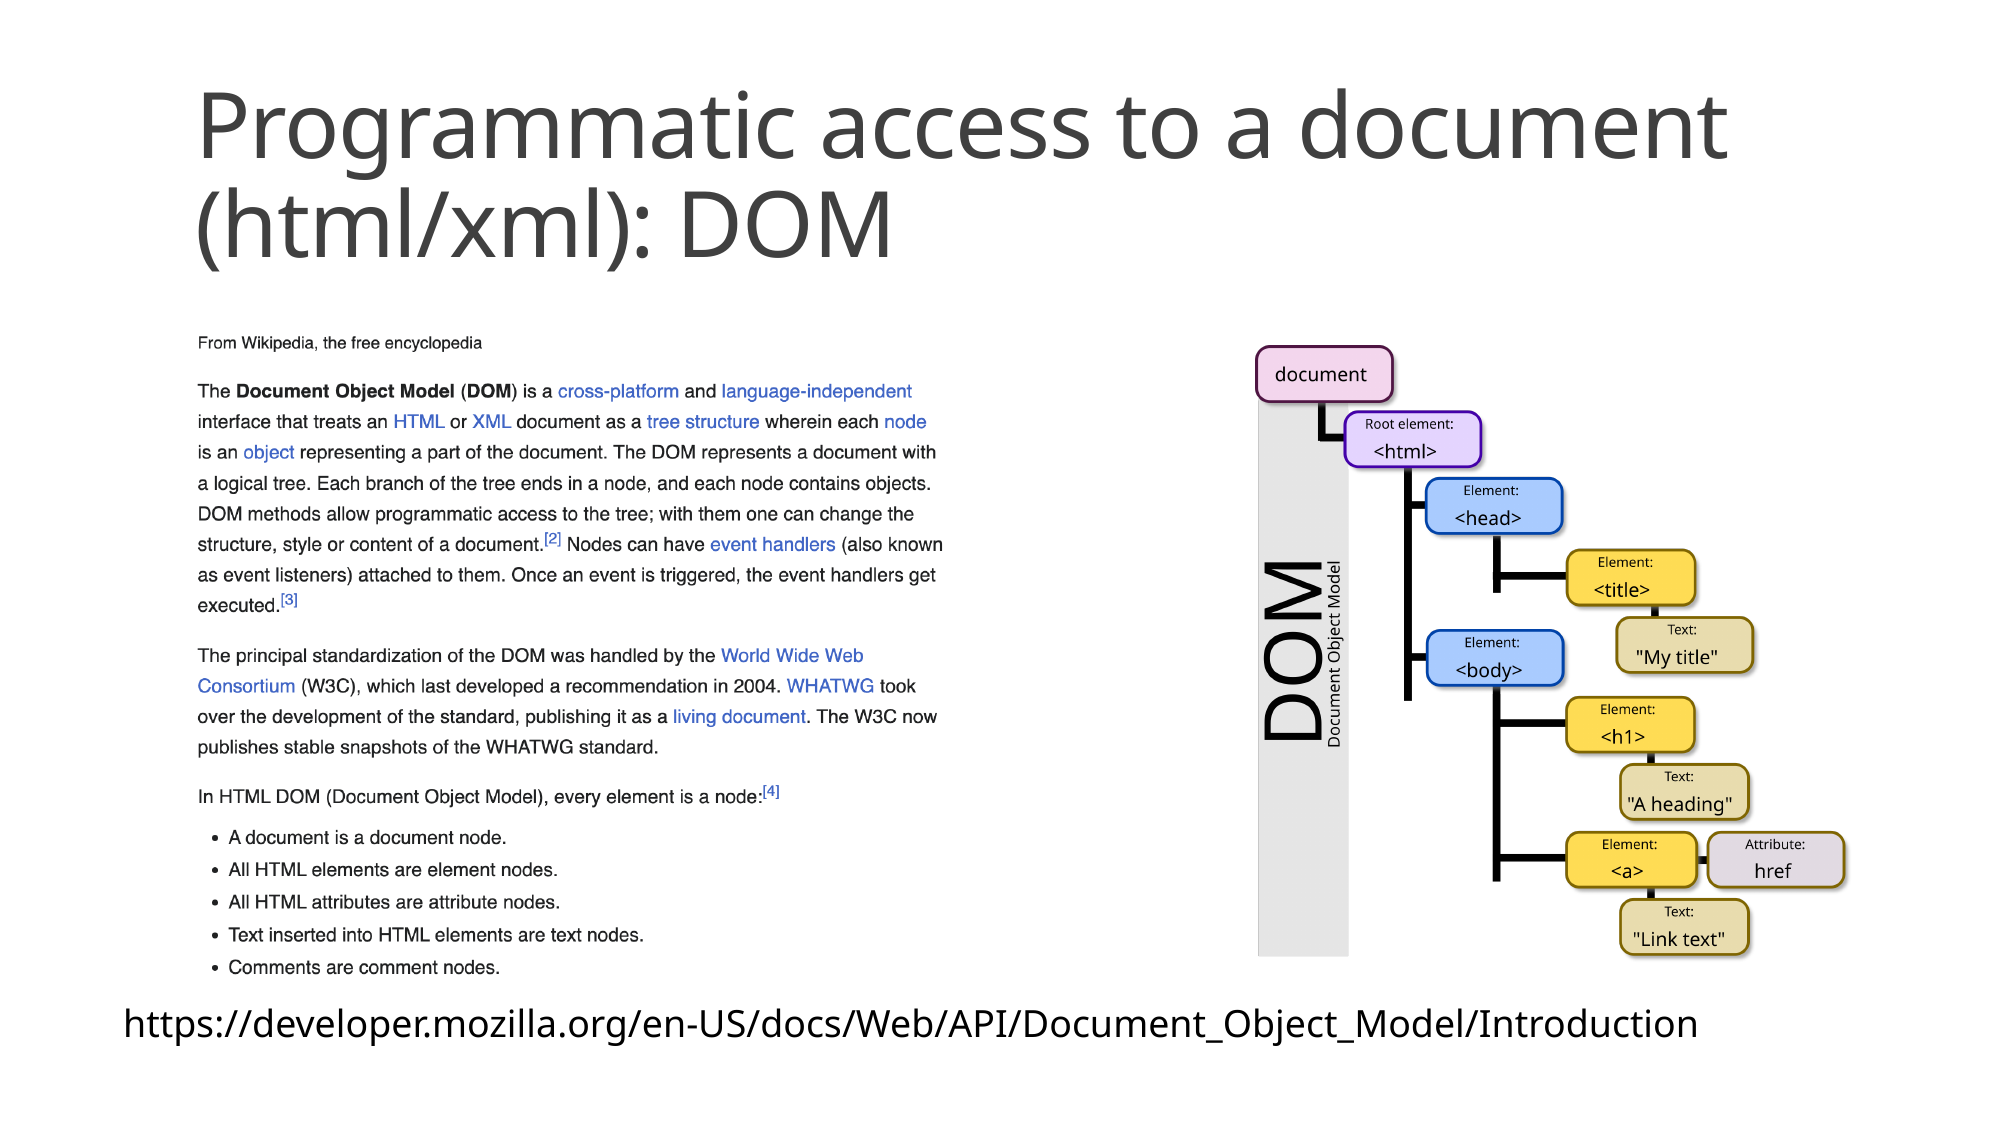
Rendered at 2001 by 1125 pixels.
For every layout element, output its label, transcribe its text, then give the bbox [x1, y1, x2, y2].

title Programmatic access to a document (html/xml): DOM [180, 47, 1831, 286]
picture [1255, 345, 1852, 963]
picture [195, 325, 953, 983]
text_box https://developer.mozilla.org/en-US/docs/Web/API/Document_Object_Model/Introduction [108, 992, 1723, 1054]
